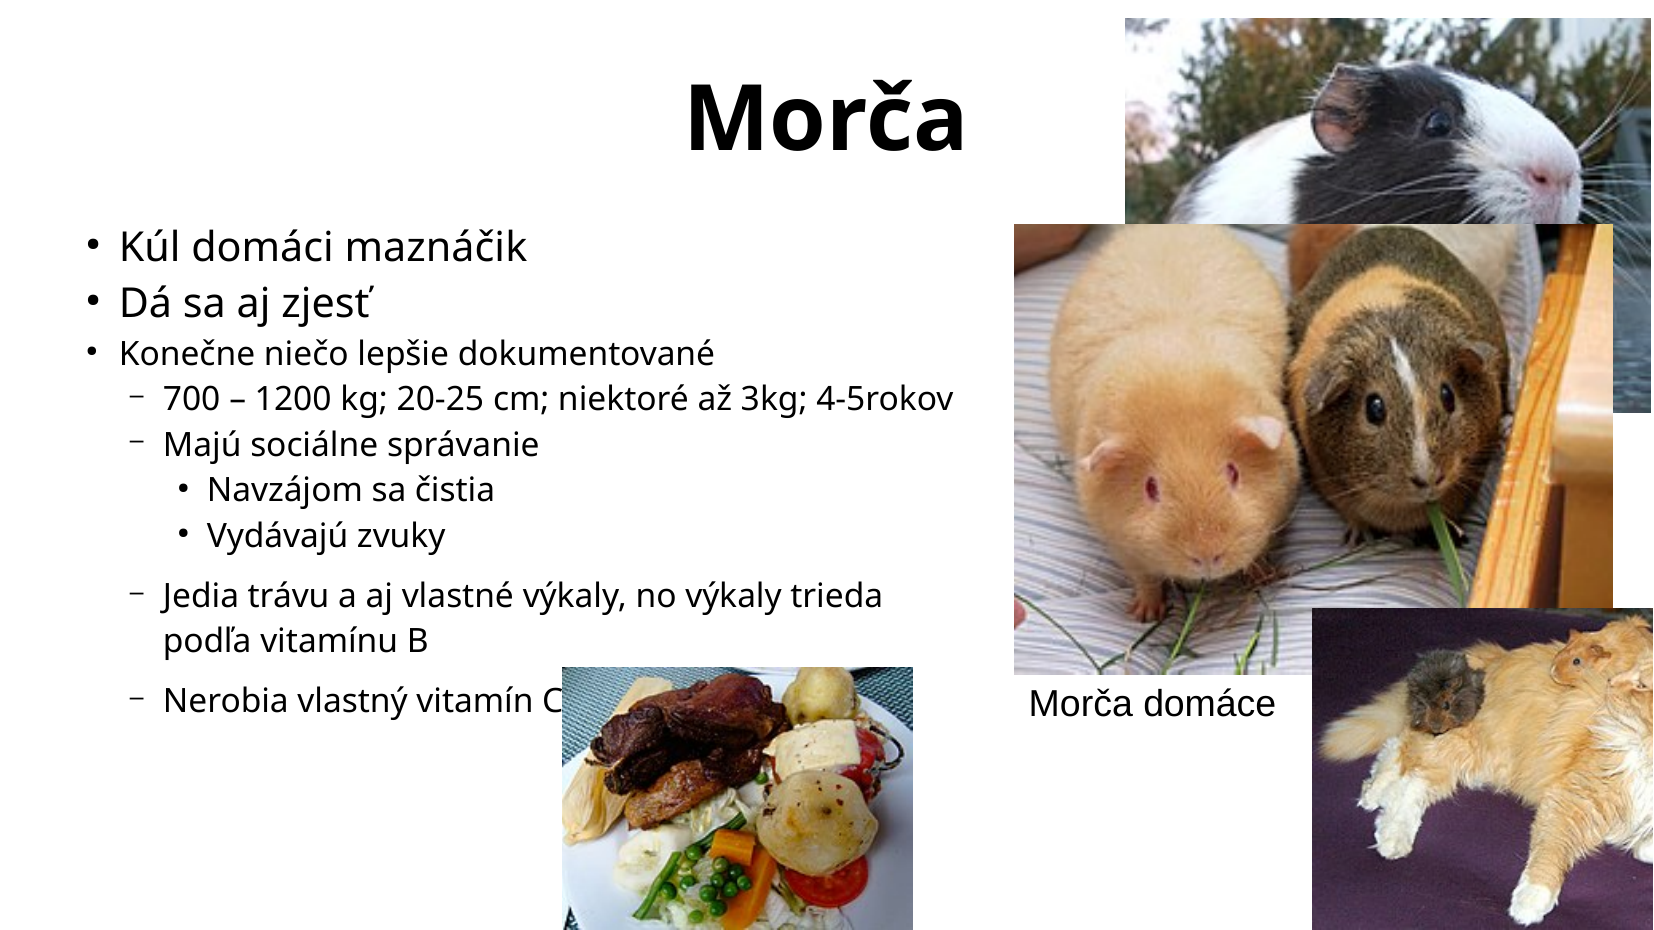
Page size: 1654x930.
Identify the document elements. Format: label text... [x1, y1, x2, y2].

picture [562, 667, 913, 930]
title Morča [82, 37, 1125, 193]
picture [1014, 18, 1653, 930]
text_box Morča domáce [1014, 675, 1312, 732]
list Kúl domáci maznáčik Dá sa aj zjesť Konečne niečo lepšie dokumentované 700 – 1200 kg; 20-25 cm; niektoré až 3kg; 4-5rokov Majú sociálne správanie Navzájom sa čistia Vydávajú zvuky Jedia trávu a aj vlastné výkaly, no výkaly trieda podľa vitamínu B Nerobia vlastný vitamín C [75, 217, 976, 757]
